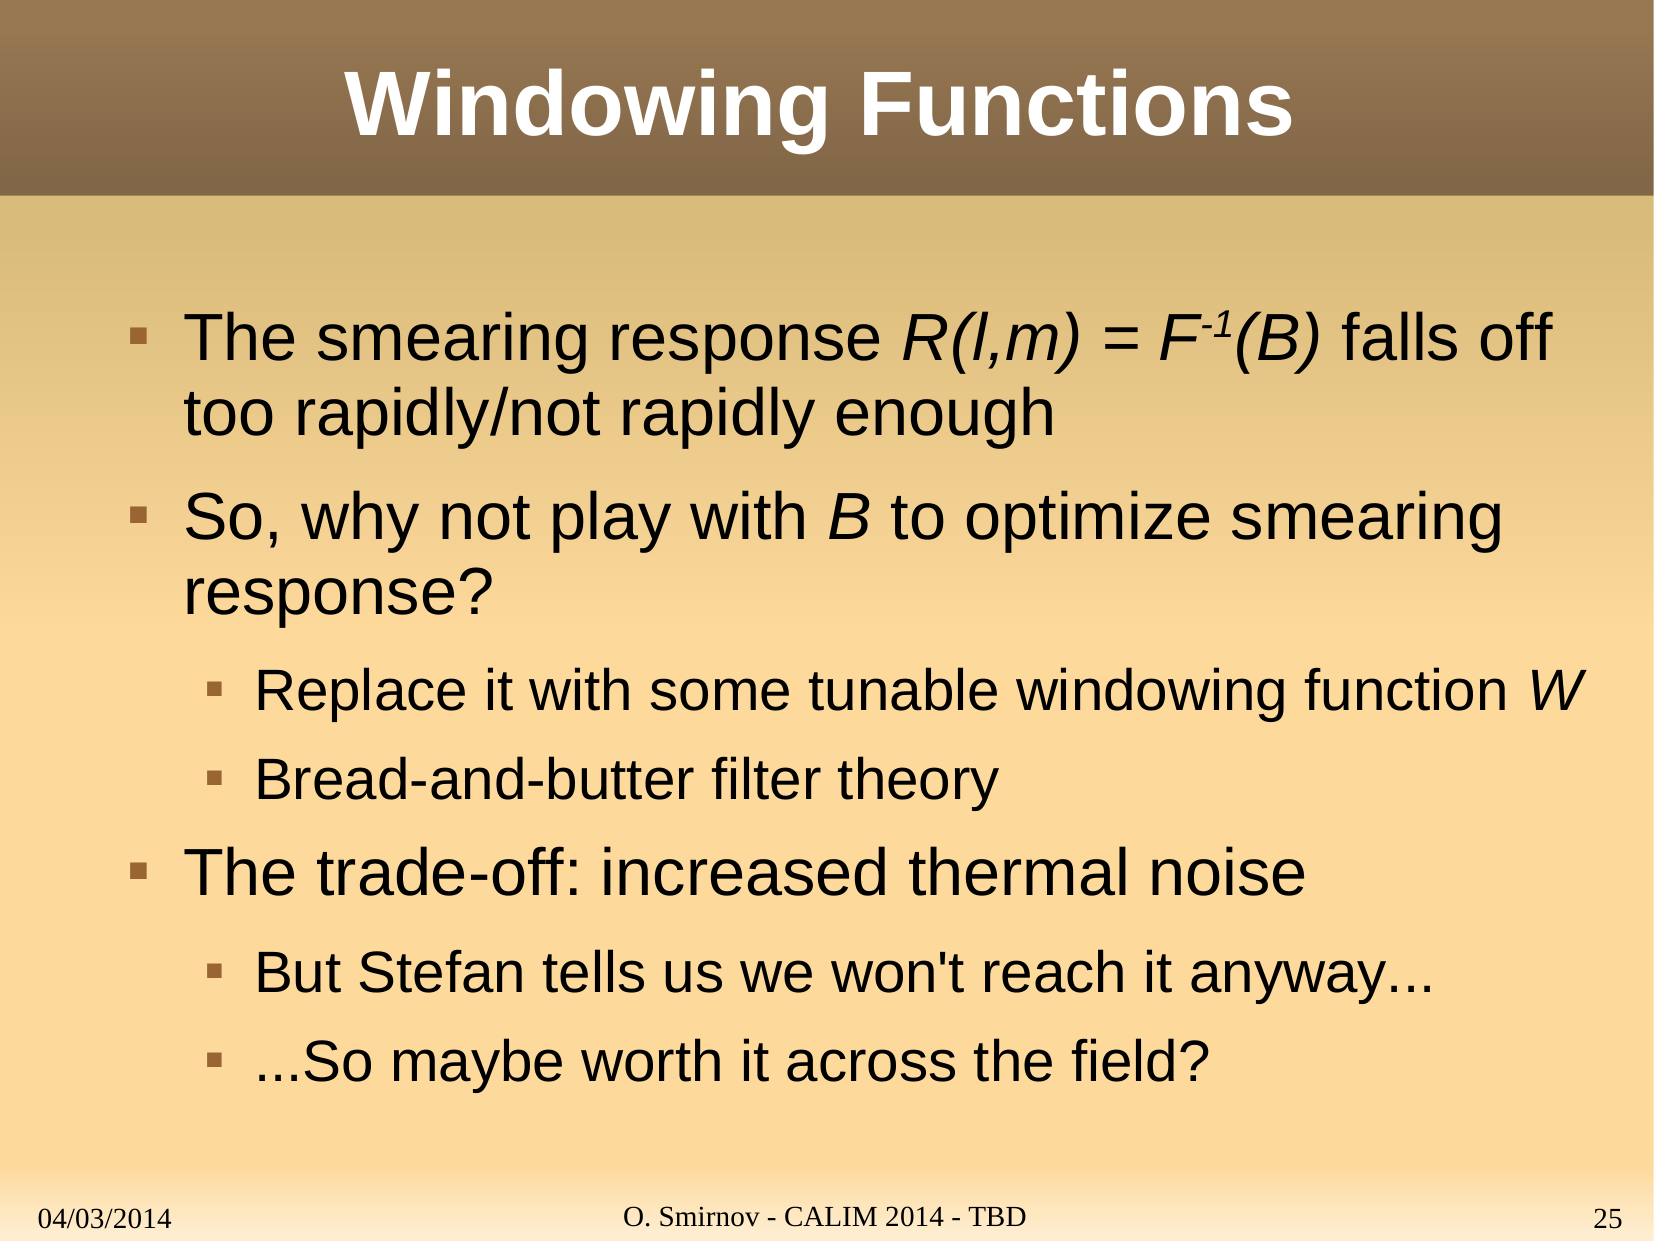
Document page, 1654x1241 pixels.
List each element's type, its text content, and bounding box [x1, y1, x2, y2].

picture [0, 0, 1654, 1241]
list The smearing response R(l,m) = F-1(B) falls off too rapidly/not rapidly enough So, why not play with B to optimize smearing response? Replace it with some tunable windowing function W Bread-and-butter filter theory The trade-off: increased thermal noise But Stefan tells us we won't reach it anyway... ...So maybe worth it across the field? [112, 300, 1601, 1119]
title Windowing Functions [76, 0, 1565, 208]
